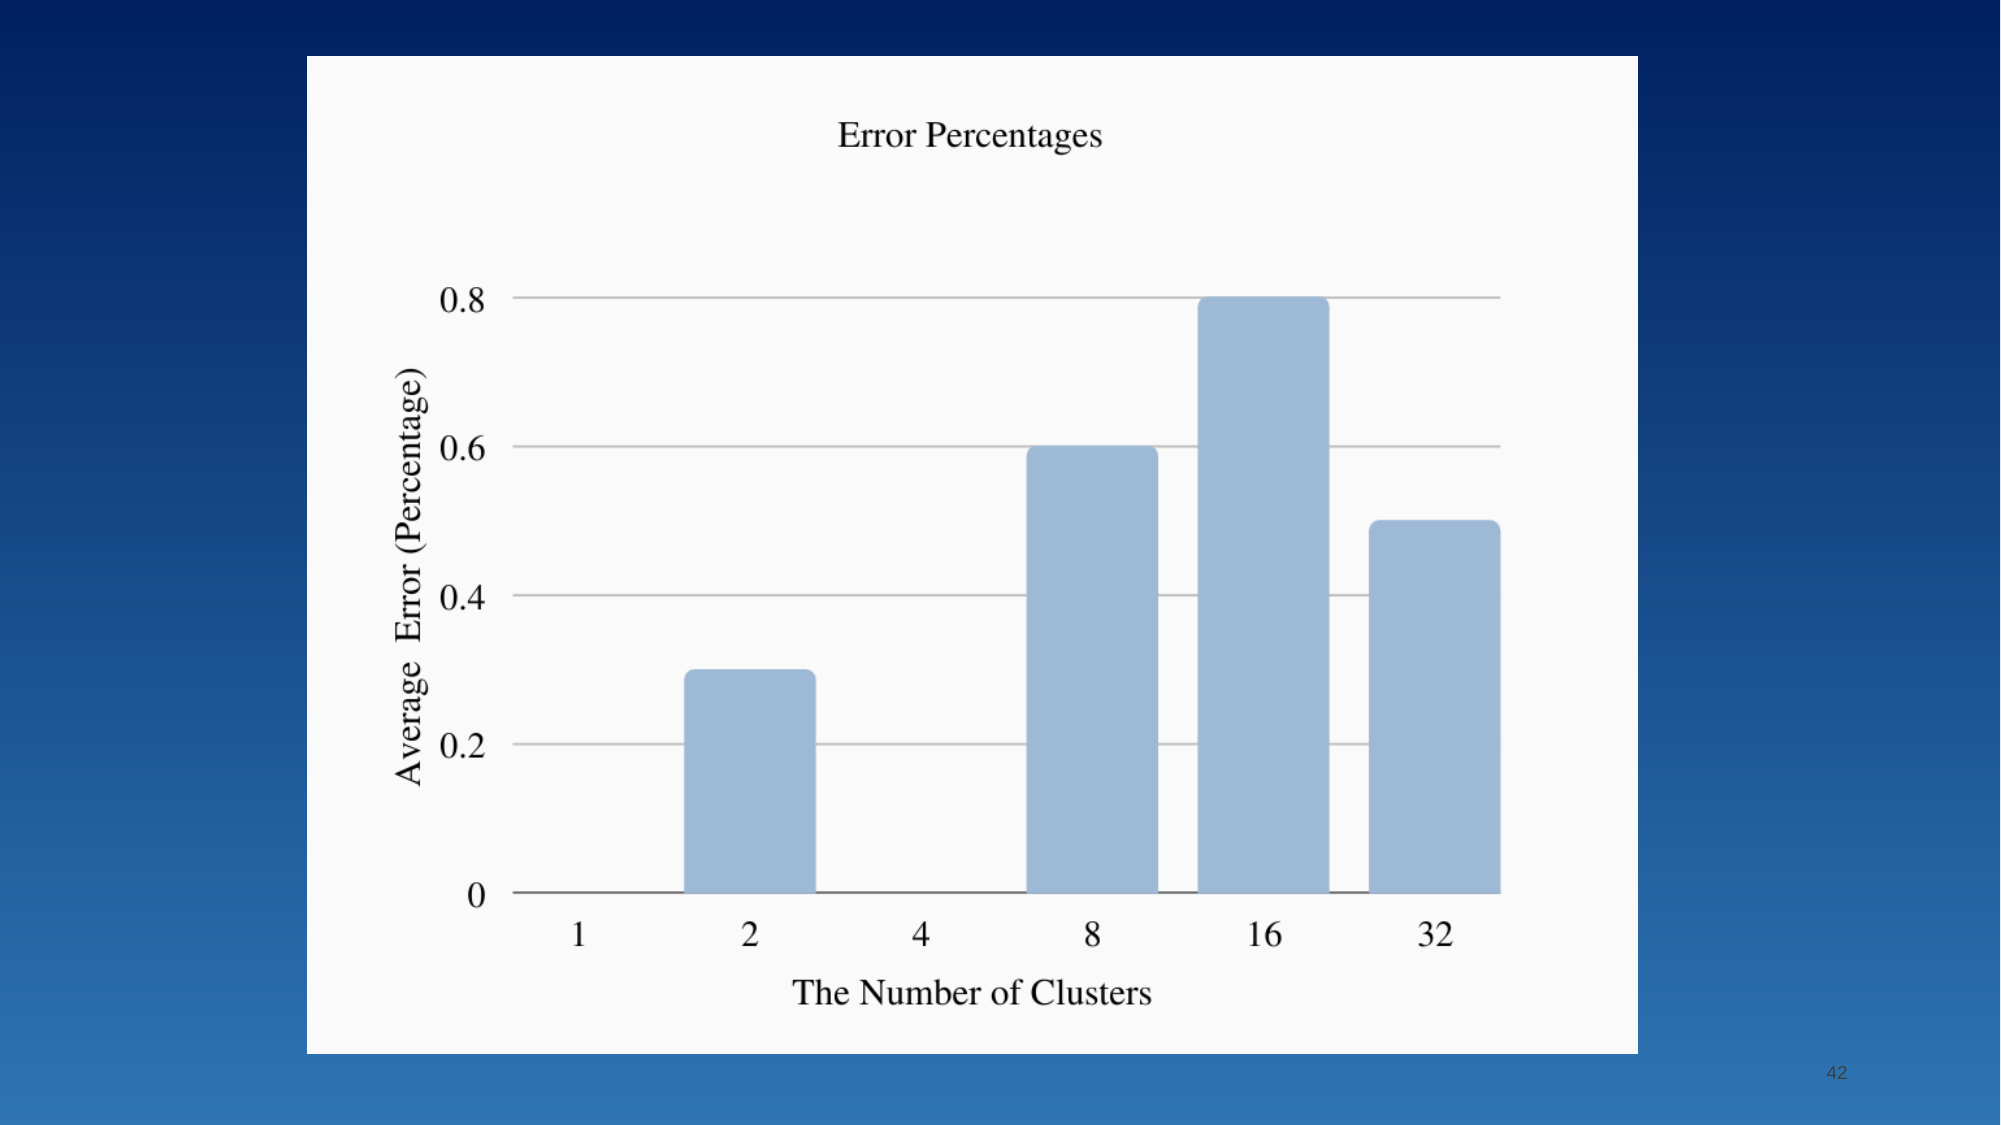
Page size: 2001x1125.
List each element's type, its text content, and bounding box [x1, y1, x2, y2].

slide_number 42 [1412, 1042, 1863, 1103]
picture [307, 56, 1638, 1054]
